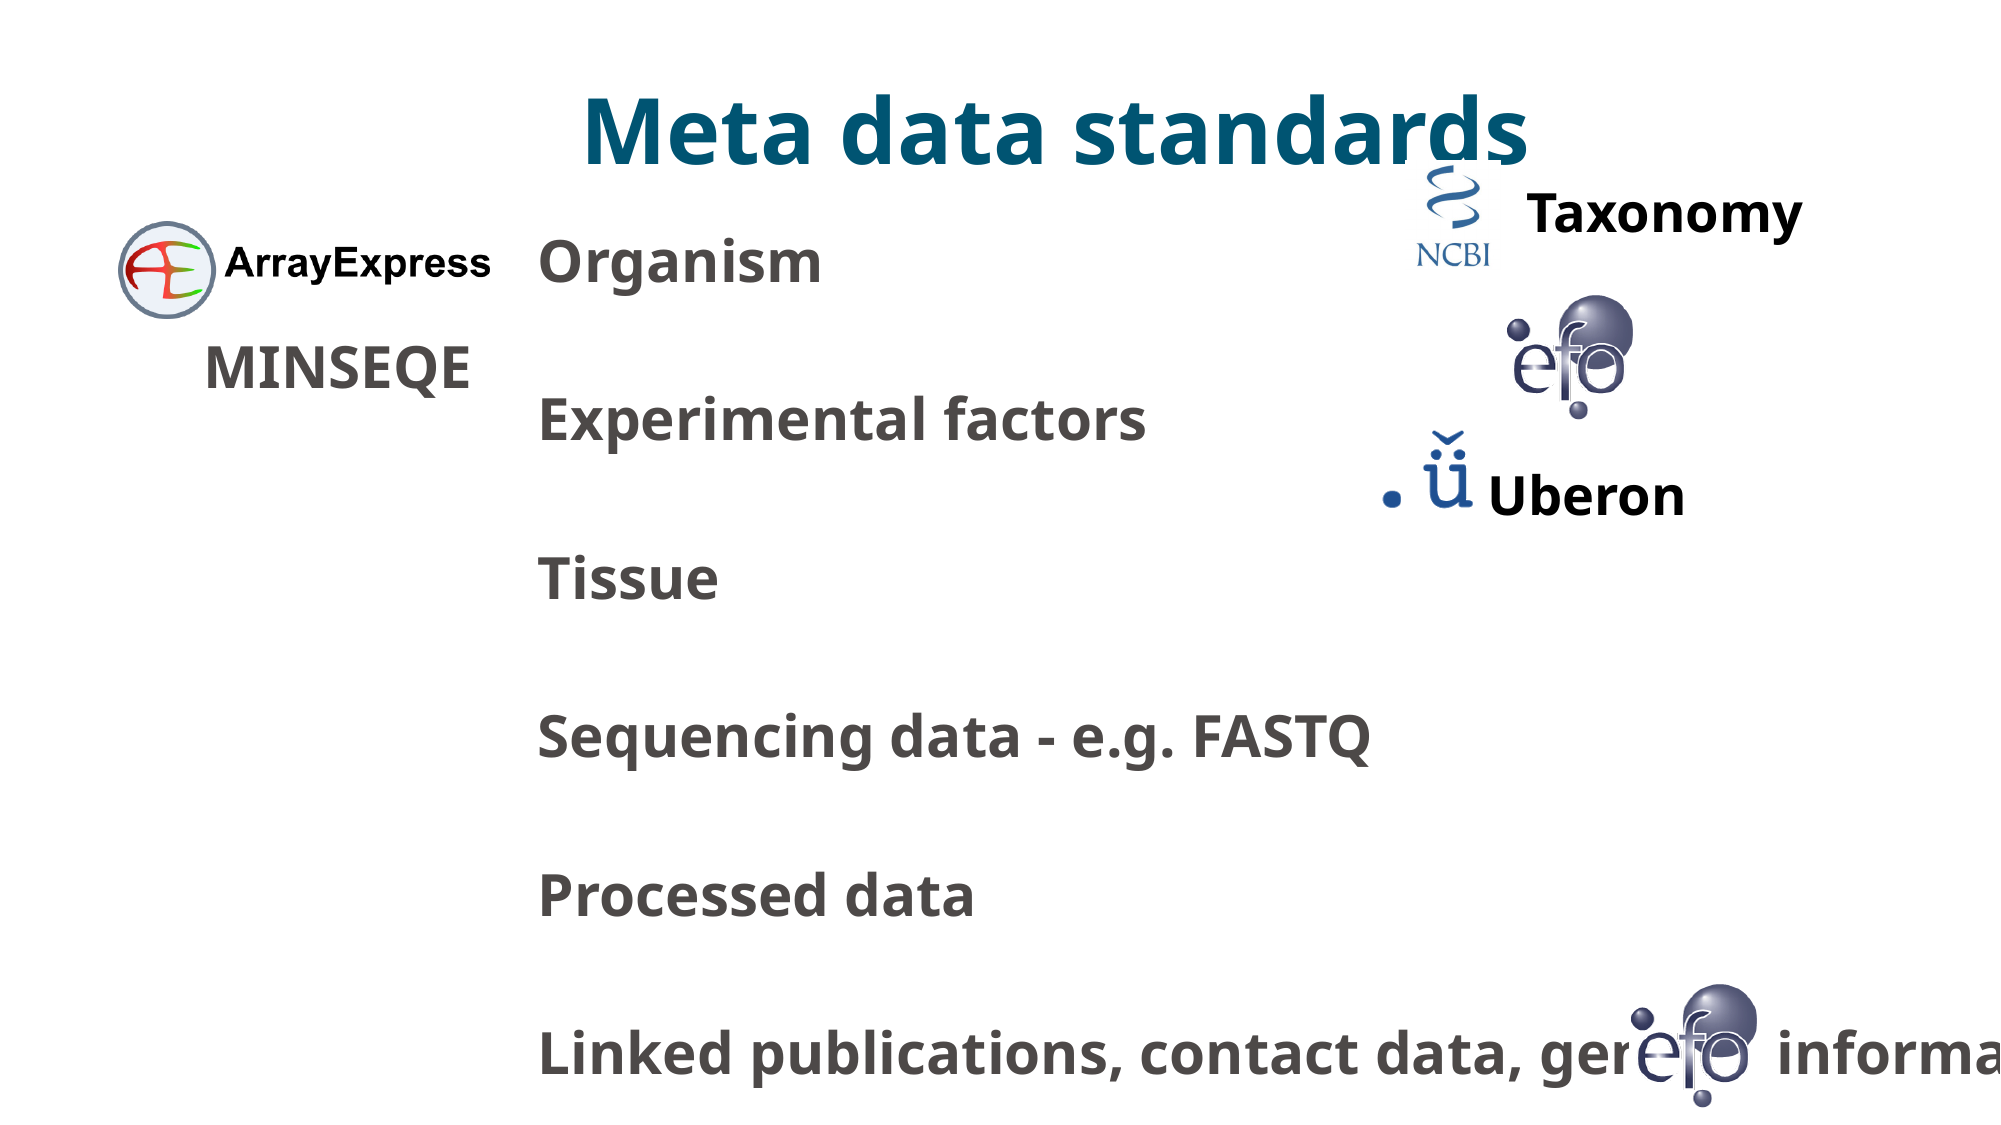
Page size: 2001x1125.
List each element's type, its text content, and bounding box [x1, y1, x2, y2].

picture [118, 221, 490, 319]
text_box Organism Experimental factors Tissue Sequencing data - e.g. FASTQ Processed data Linked publications, contact data, general information sample - data relationships Experimental + data processing protocols [523, 212, 1919, 1101]
picture [1405, 160, 1501, 270]
picture [1505, 291, 1633, 420]
picture [1362, 413, 1479, 530]
text_box Taxonomy [1511, 167, 1788, 237]
picture [1629, 980, 1757, 1109]
text_box MINSEQE [188, 318, 469, 509]
text_box Meta data standards [565, 59, 1435, 212]
text_box Uberon [1472, 449, 1678, 519]
